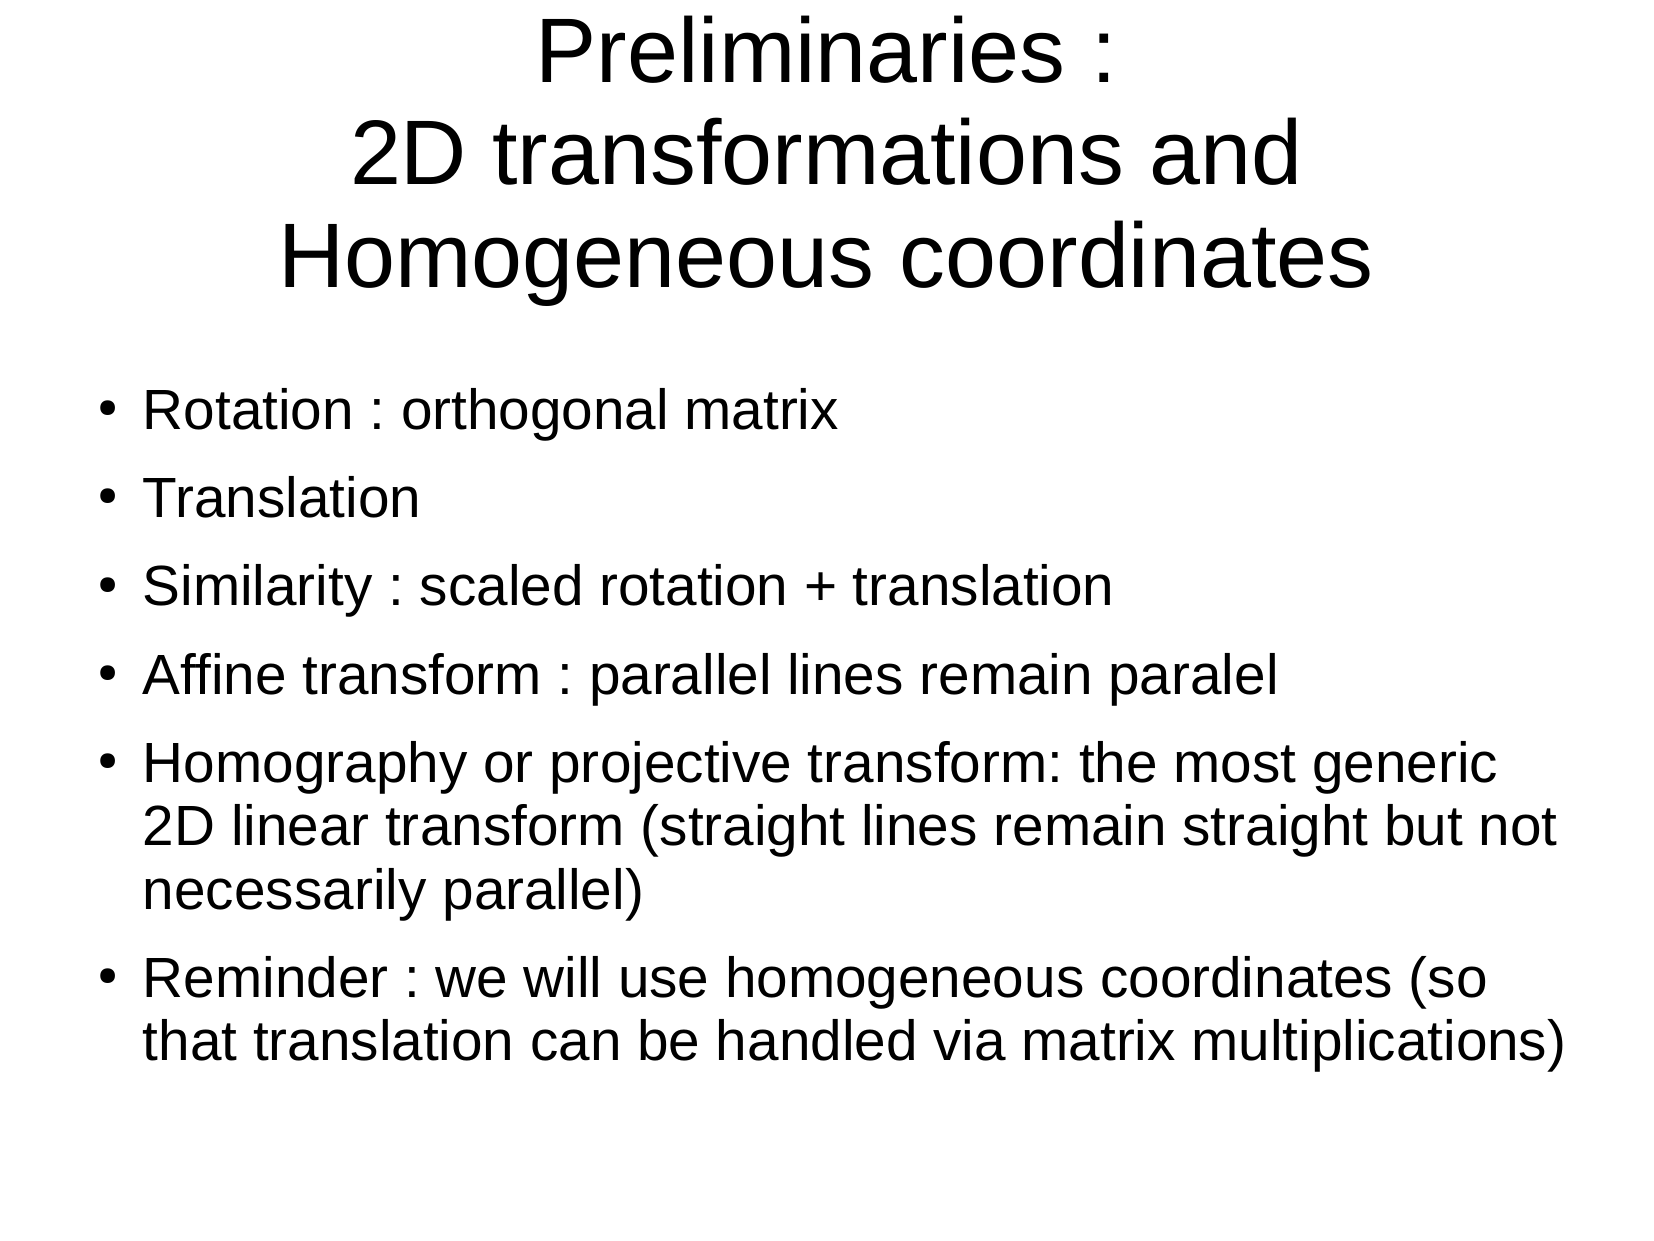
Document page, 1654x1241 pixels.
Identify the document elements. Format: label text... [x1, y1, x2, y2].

list Rotation : orthogonal matrix Translation Similarity : scaled rotation + translation Affine transform : parallel lines remain paralel Homography or projective transform: the most generic 2D linear transform (straight lines remain straight but not necessarily parallel) Reminder : we will use homogeneous coordinates (so that translation can be handled via matrix multiplications) [82, 377, 1571, 1098]
title Preliminaries : 2D transformations and Homogeneous coordinates [82, 0, 1571, 308]
